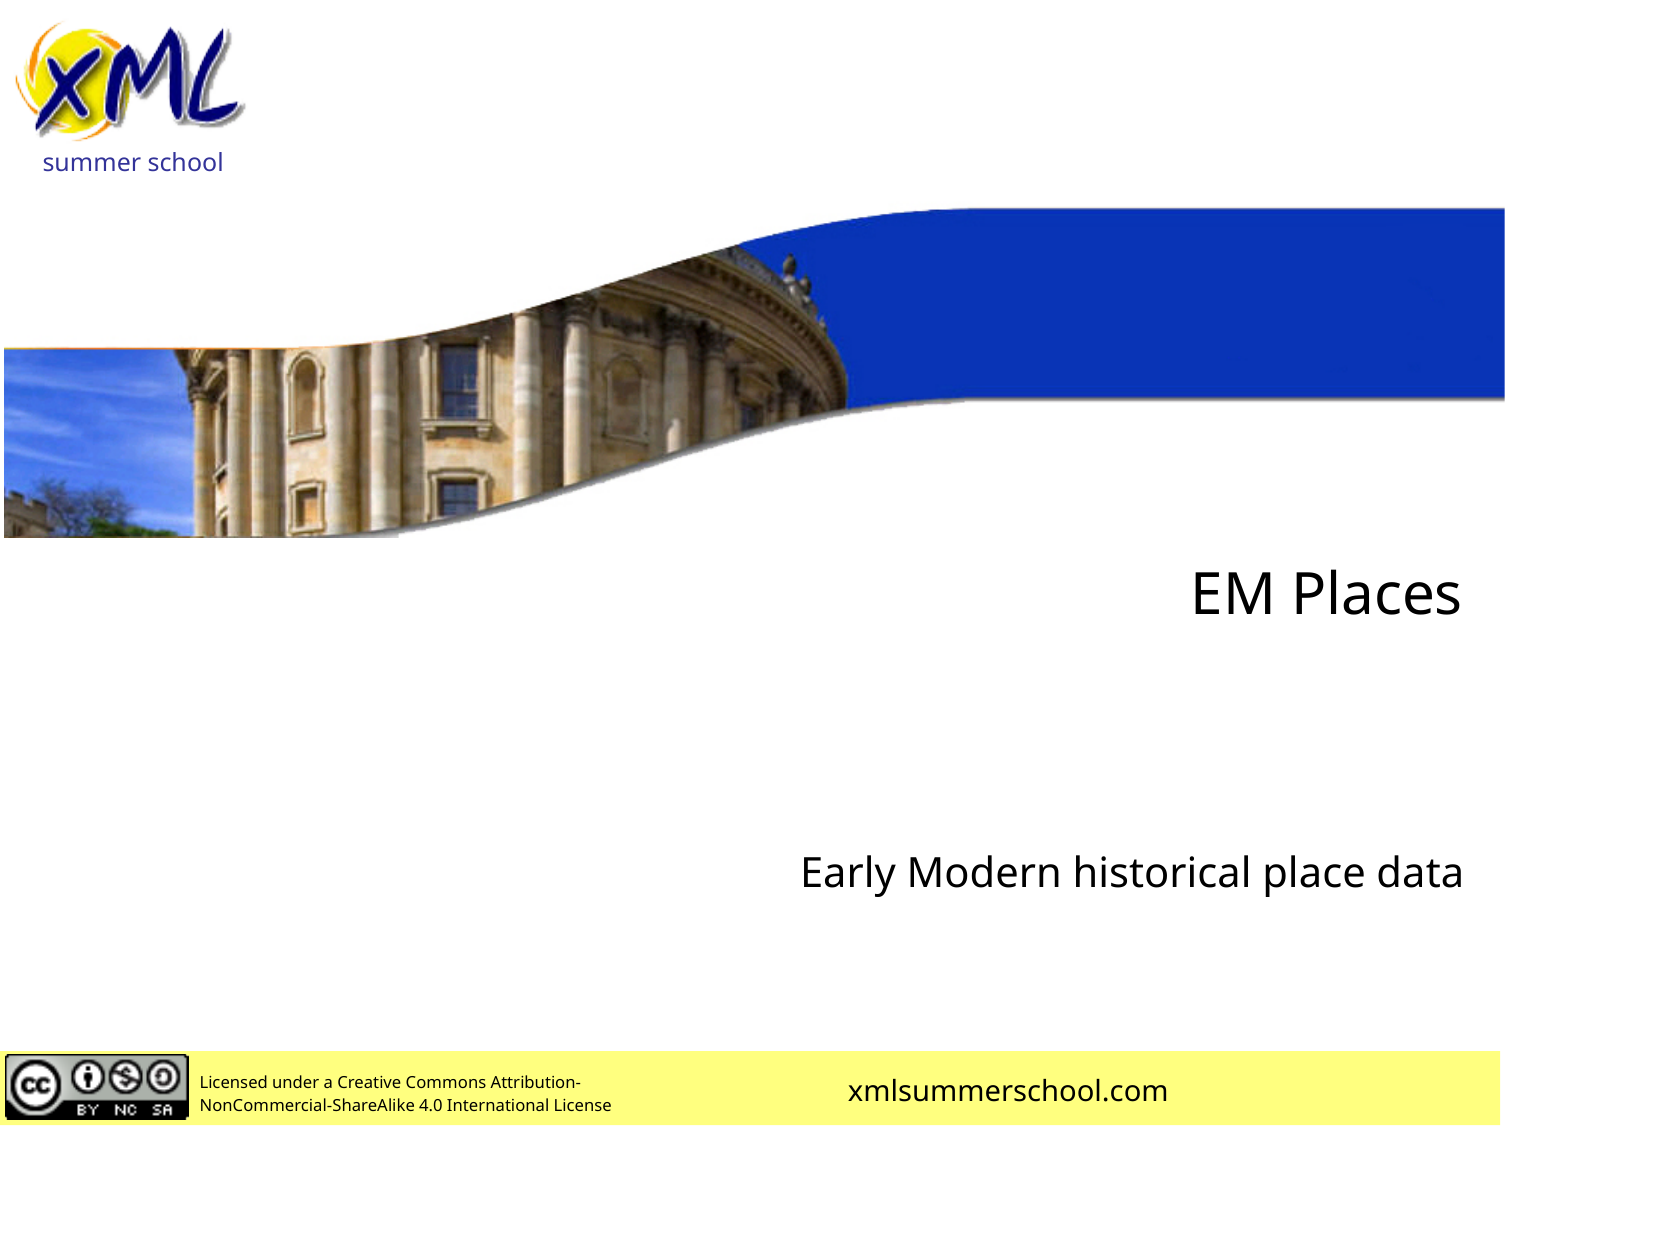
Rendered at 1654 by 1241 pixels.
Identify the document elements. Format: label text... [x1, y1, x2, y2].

picture [4, 178, 1505, 538]
subtitle Early Modern historical place data [414, 727, 1465, 1016]
picture [0, 0, 254, 150]
title EM Places [188, 471, 1464, 713]
picture [5, 1054, 189, 1120]
